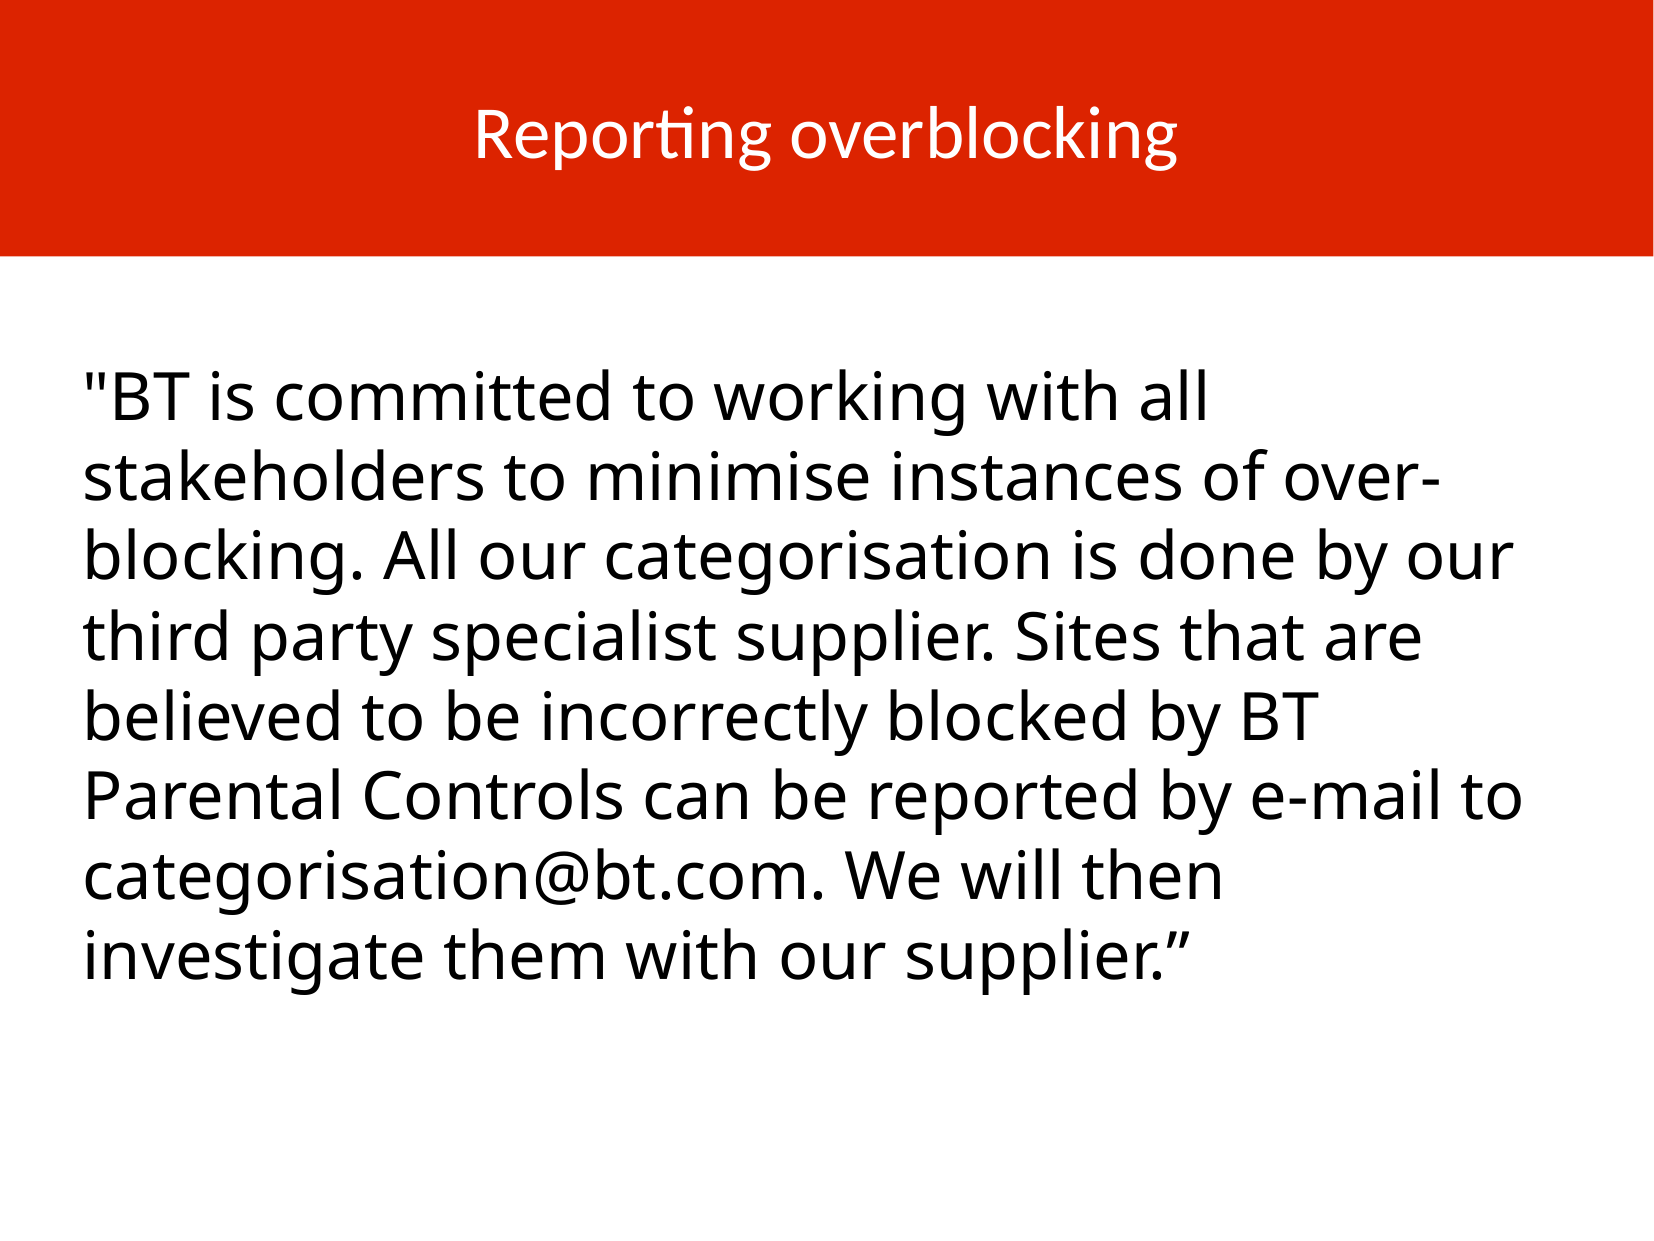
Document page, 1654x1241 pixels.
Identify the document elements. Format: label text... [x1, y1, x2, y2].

text_box Reporting overblocking [0, 0, 1654, 257]
text_box "BT is committed to working with all stakeholders to minimise instances of over-blocking. All our categorisation is done by our third party specialist supplier. Sites that are believed to be incorrectly blocked by BT Parental Controls can be reported by e-mail to categorisation@bt.com. We will then investigate them with our supplier.” [82, 313, 1571, 1033]
